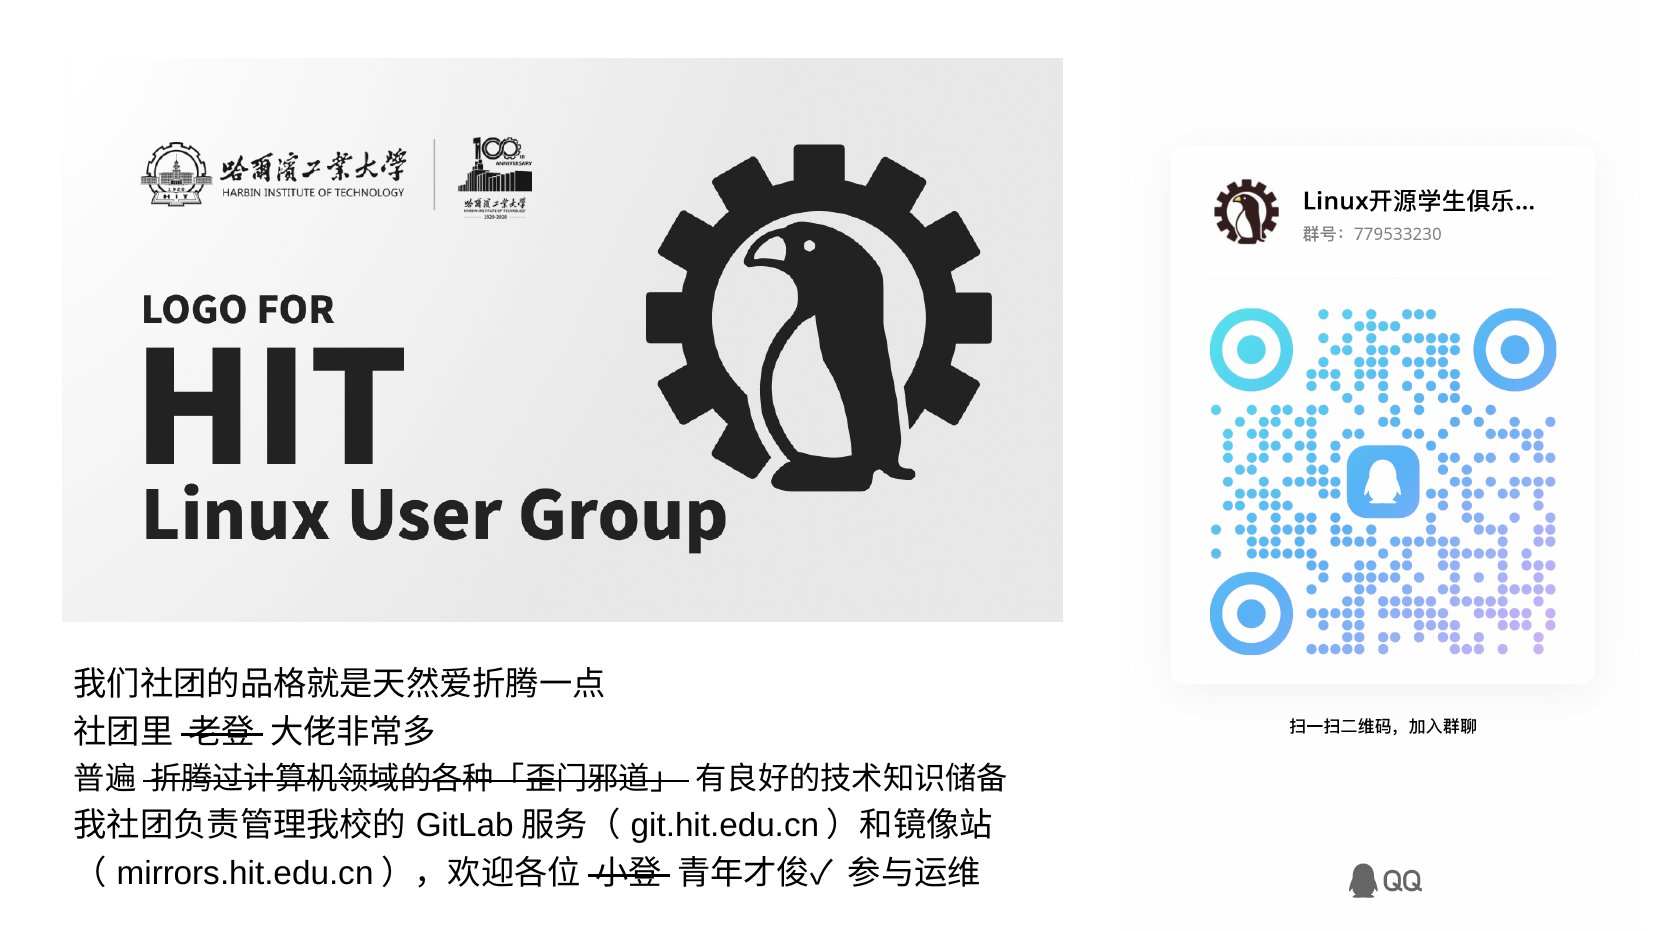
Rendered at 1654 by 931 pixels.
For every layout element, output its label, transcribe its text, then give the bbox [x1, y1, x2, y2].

picture [1122, 0, 1644, 931]
text_box 我们社团的品格就是天然爱折腾一点 社团里 老登 大佬非常多 普遍 折腾过计算机领域的各种「歪门邪道」 有良好的技术知识储备 我社团负责管理我校的GitLab服务（git.hit.edu.cn）和镜像站（mirrors.hit.edu.cn），欢迎各位 小登 青年才俊✓ 参与运维 [59, 649, 1063, 902]
picture [62, 58, 1063, 622]
